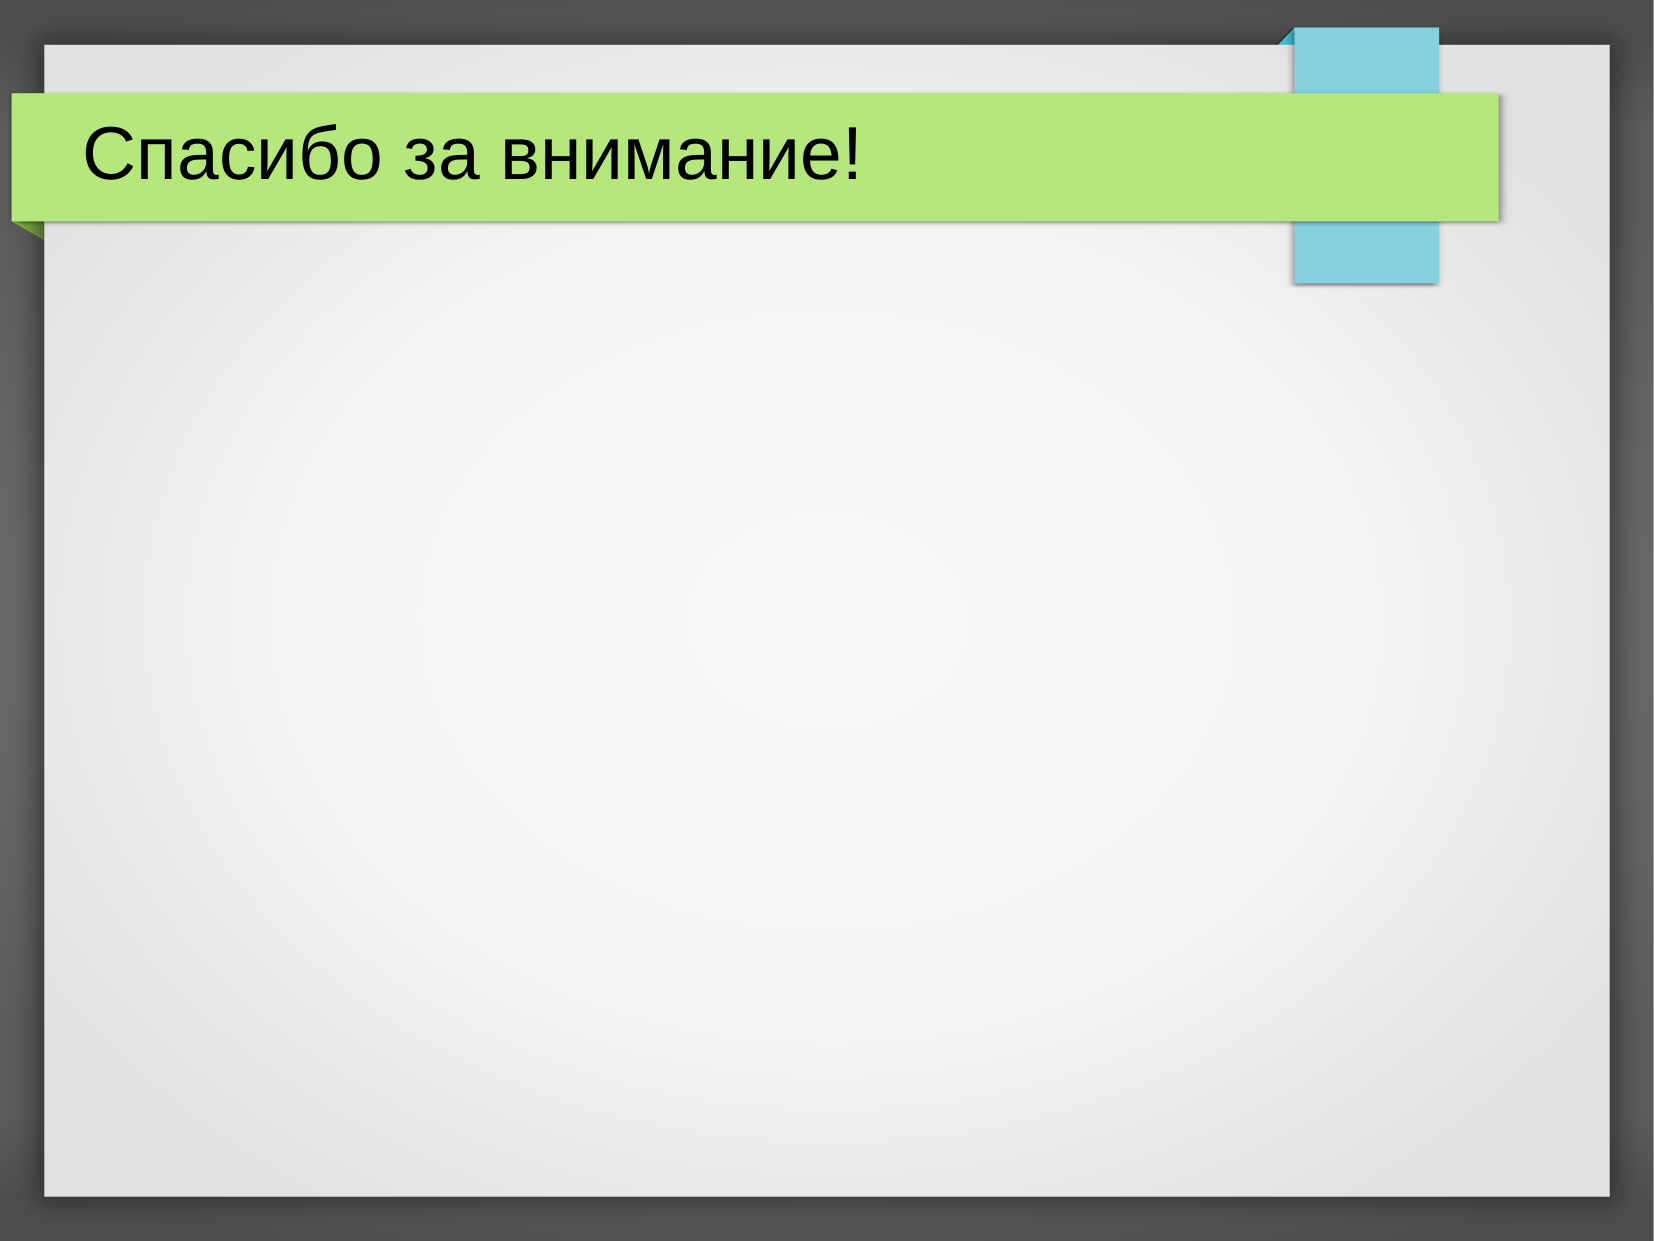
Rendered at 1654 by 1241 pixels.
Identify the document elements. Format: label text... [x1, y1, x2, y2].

picture [0, 0, 1654, 1241]
title Спасибо за внимание! [82, 94, 1264, 213]
